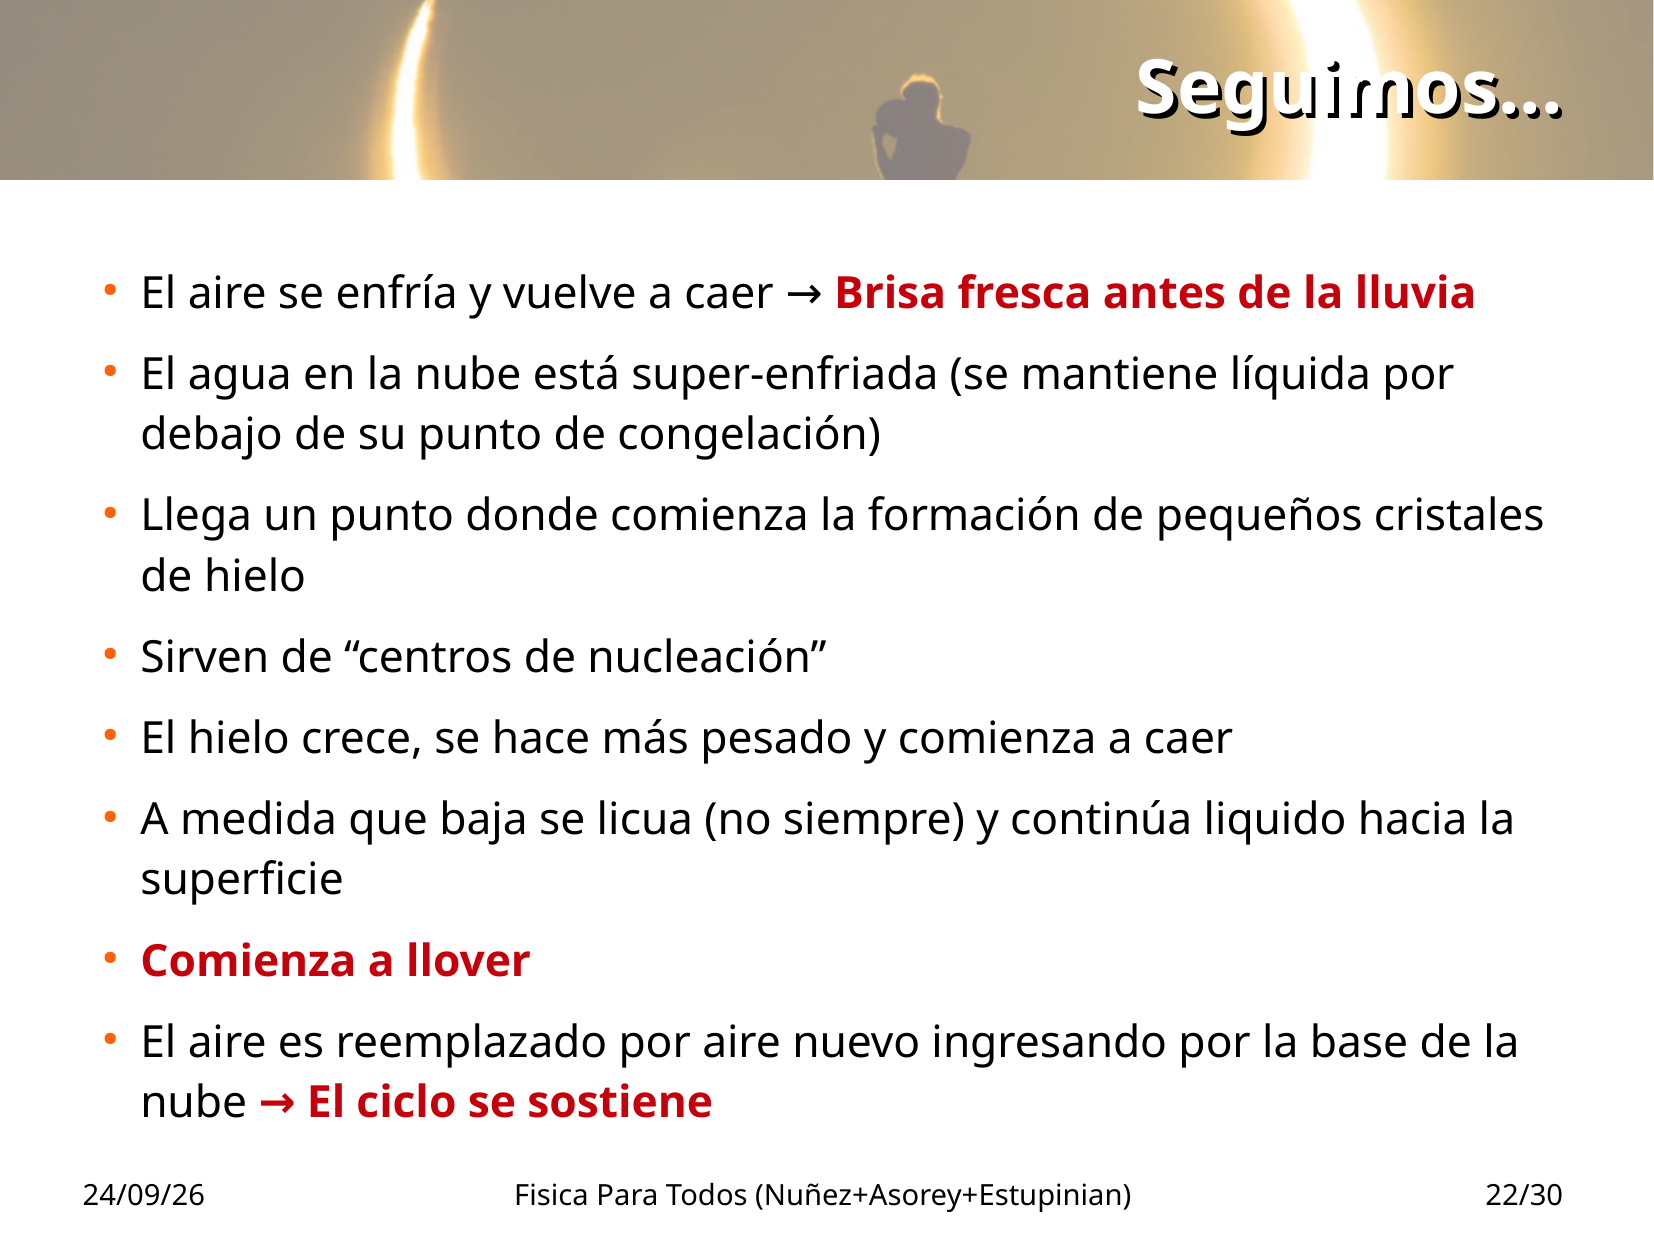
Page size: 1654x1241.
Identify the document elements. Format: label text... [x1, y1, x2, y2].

title Seguimos... [75, 19, 1564, 151]
picture [0, 0, 1654, 180]
list El aire se enfría y vuelve a caer → Brisa fresca antes de la lluvia El agua en la nube está super-enfriada (se mantiene líquida por debajo de su punto de congelación) Llega un punto donde comienza la formación de pequeños cristales de hielo Sirven de “centros de nucleación” El hielo crece, se hace más pesado y comienza a caer A medida que baja se licua (no siempre) y continúa liquido hacia la superficie Comienza a llover El aire es reemplazado por aire nuevo ingresando por la base de la nube → El ciclo se sostiene [90, 261, 1576, 1141]
